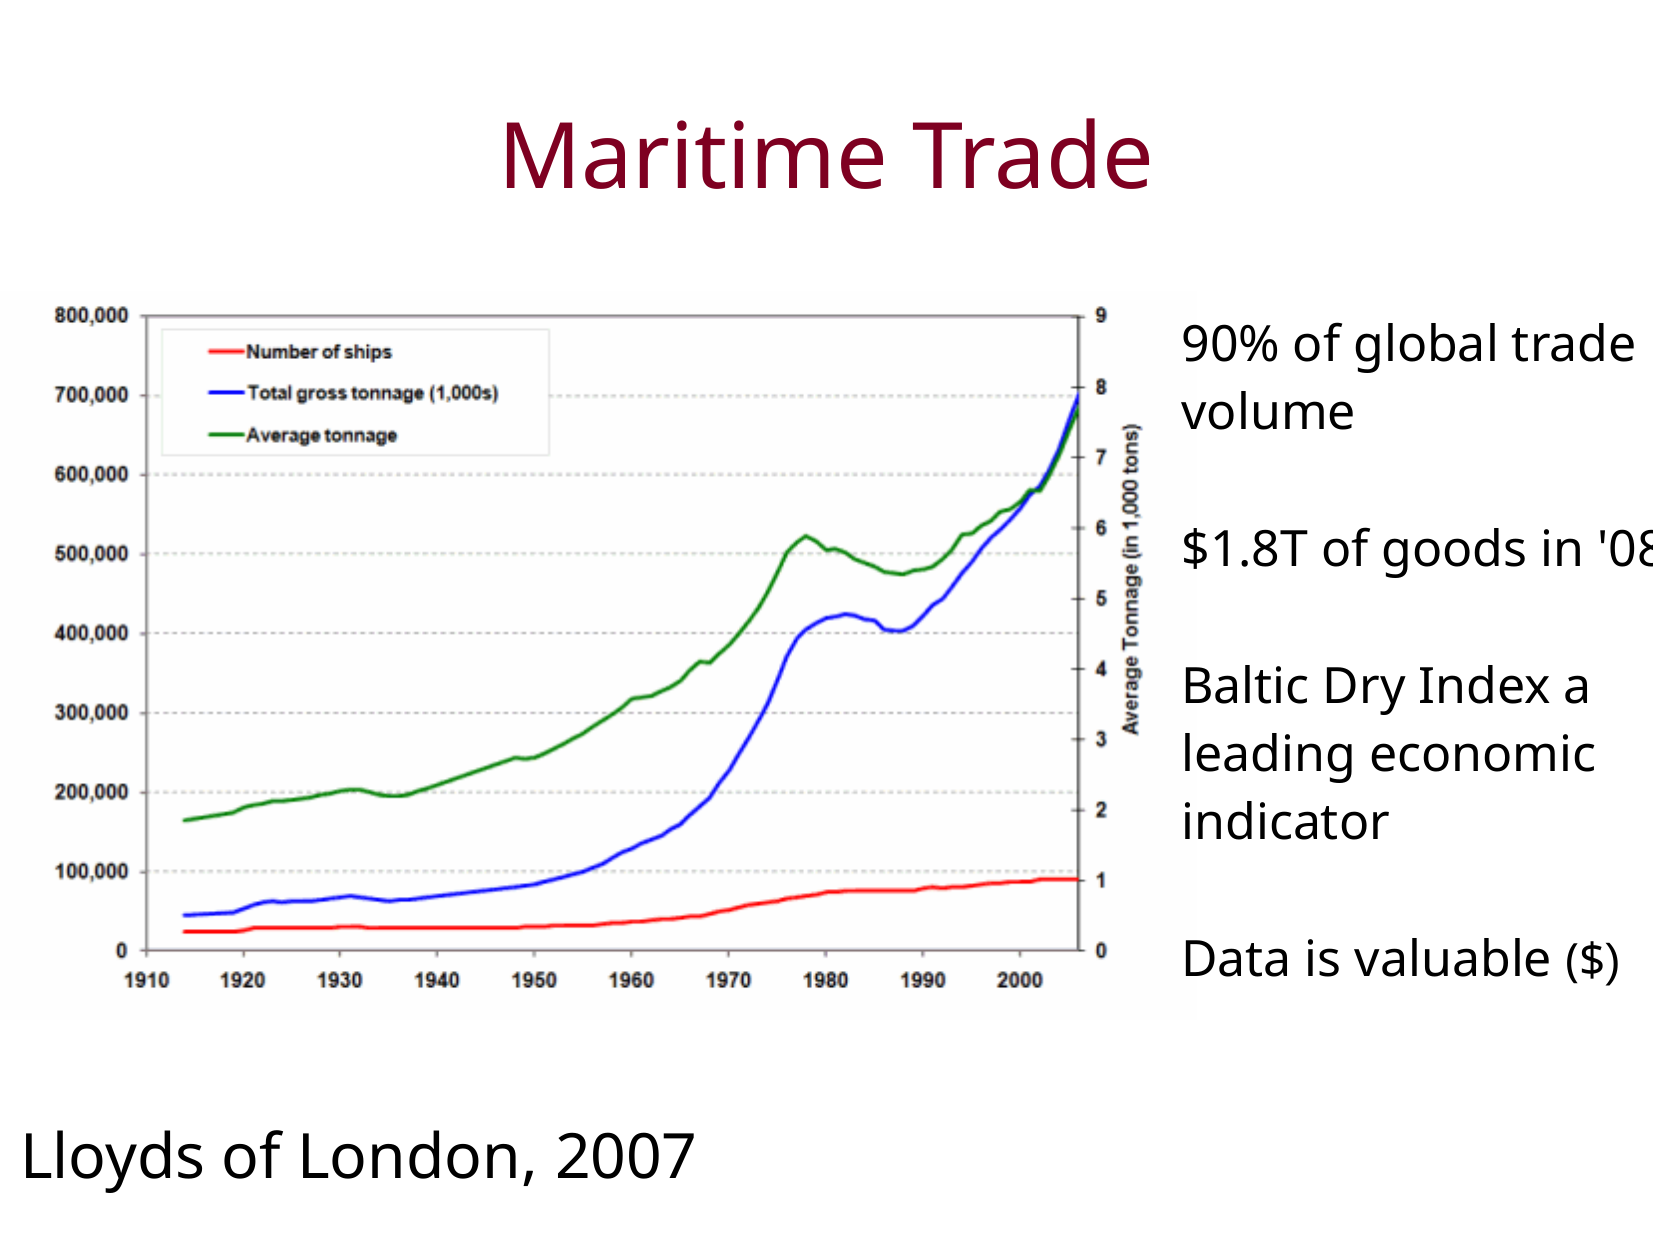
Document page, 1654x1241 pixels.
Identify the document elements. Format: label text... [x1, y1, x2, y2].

title Maritime Trade [82, 49, 1571, 257]
text_box 90% of global trade volume $1.8T of goods in '08 Baltic Dry Index a leading economic indicator Data is valuable ($) [1166, 300, 1639, 964]
title Lloyds of London, 2007 [0, 1050, 1103, 1241]
picture [1190, 964, 1197, 972]
picture [0, 291, 1197, 1021]
